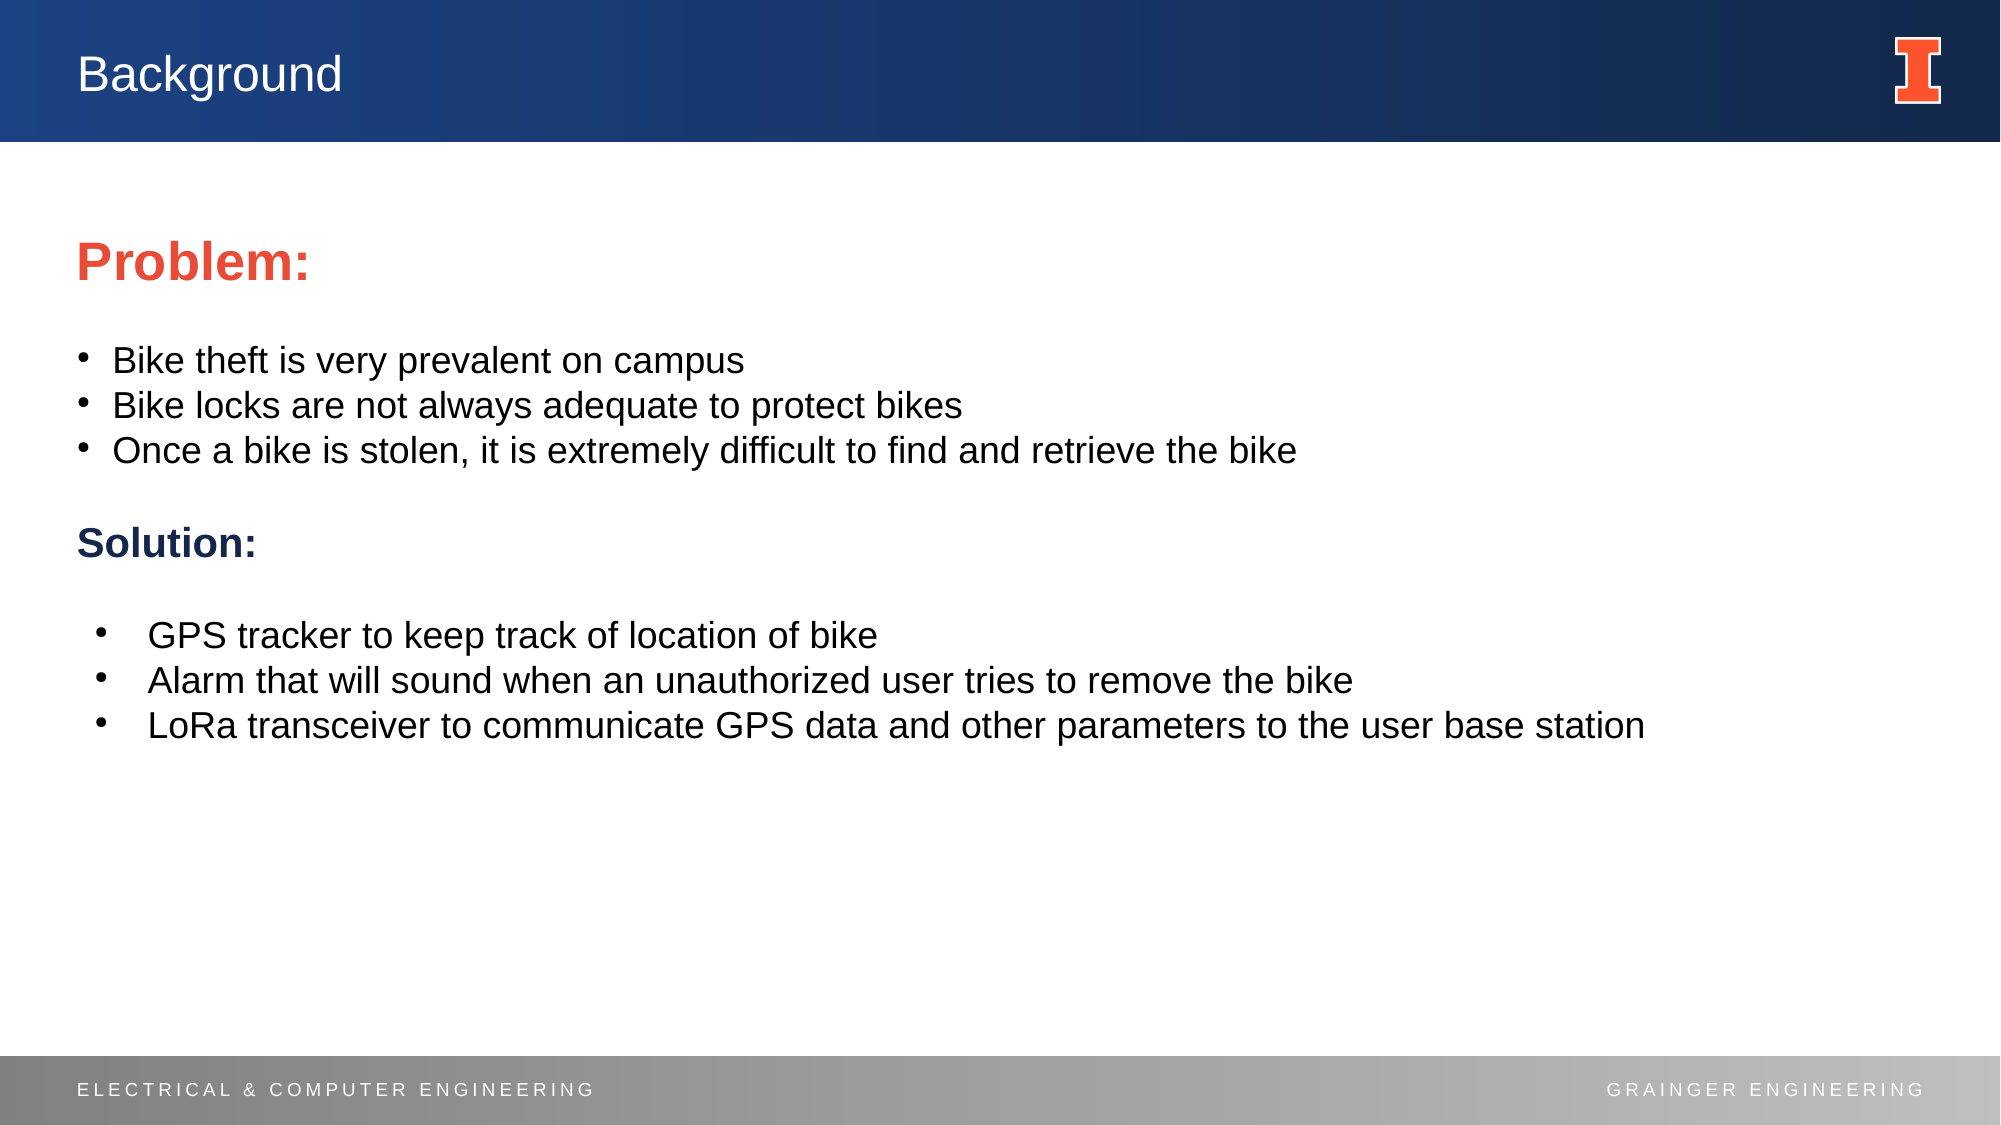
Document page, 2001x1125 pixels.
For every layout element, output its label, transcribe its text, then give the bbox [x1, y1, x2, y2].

picture [1895, 37, 1941, 104]
text_box GRAINGER ENGINEERING [1531, 1070, 1938, 1108]
text_box [0, 1056, 2000, 1125]
text_box [0, 0, 2000, 142]
text_box ELECTRICAL & COMPUTER ENGINEERING [61, 1070, 1373, 1108]
list Problem: Bike theft is very prevalent on campus Bike locks are not always adequate to protect bikes Once a bike is stolen, it is extremely difficult to find and retrieve the bike Solution: GPS tracker to keep track of location of bike Alarm that will sound when an unauthorized user tries to remove the bike LoRa transceiver to communicate GPS data and other parameters to the user base station [61, 218, 1896, 1010]
text_box Background [61, 33, 1852, 109]
